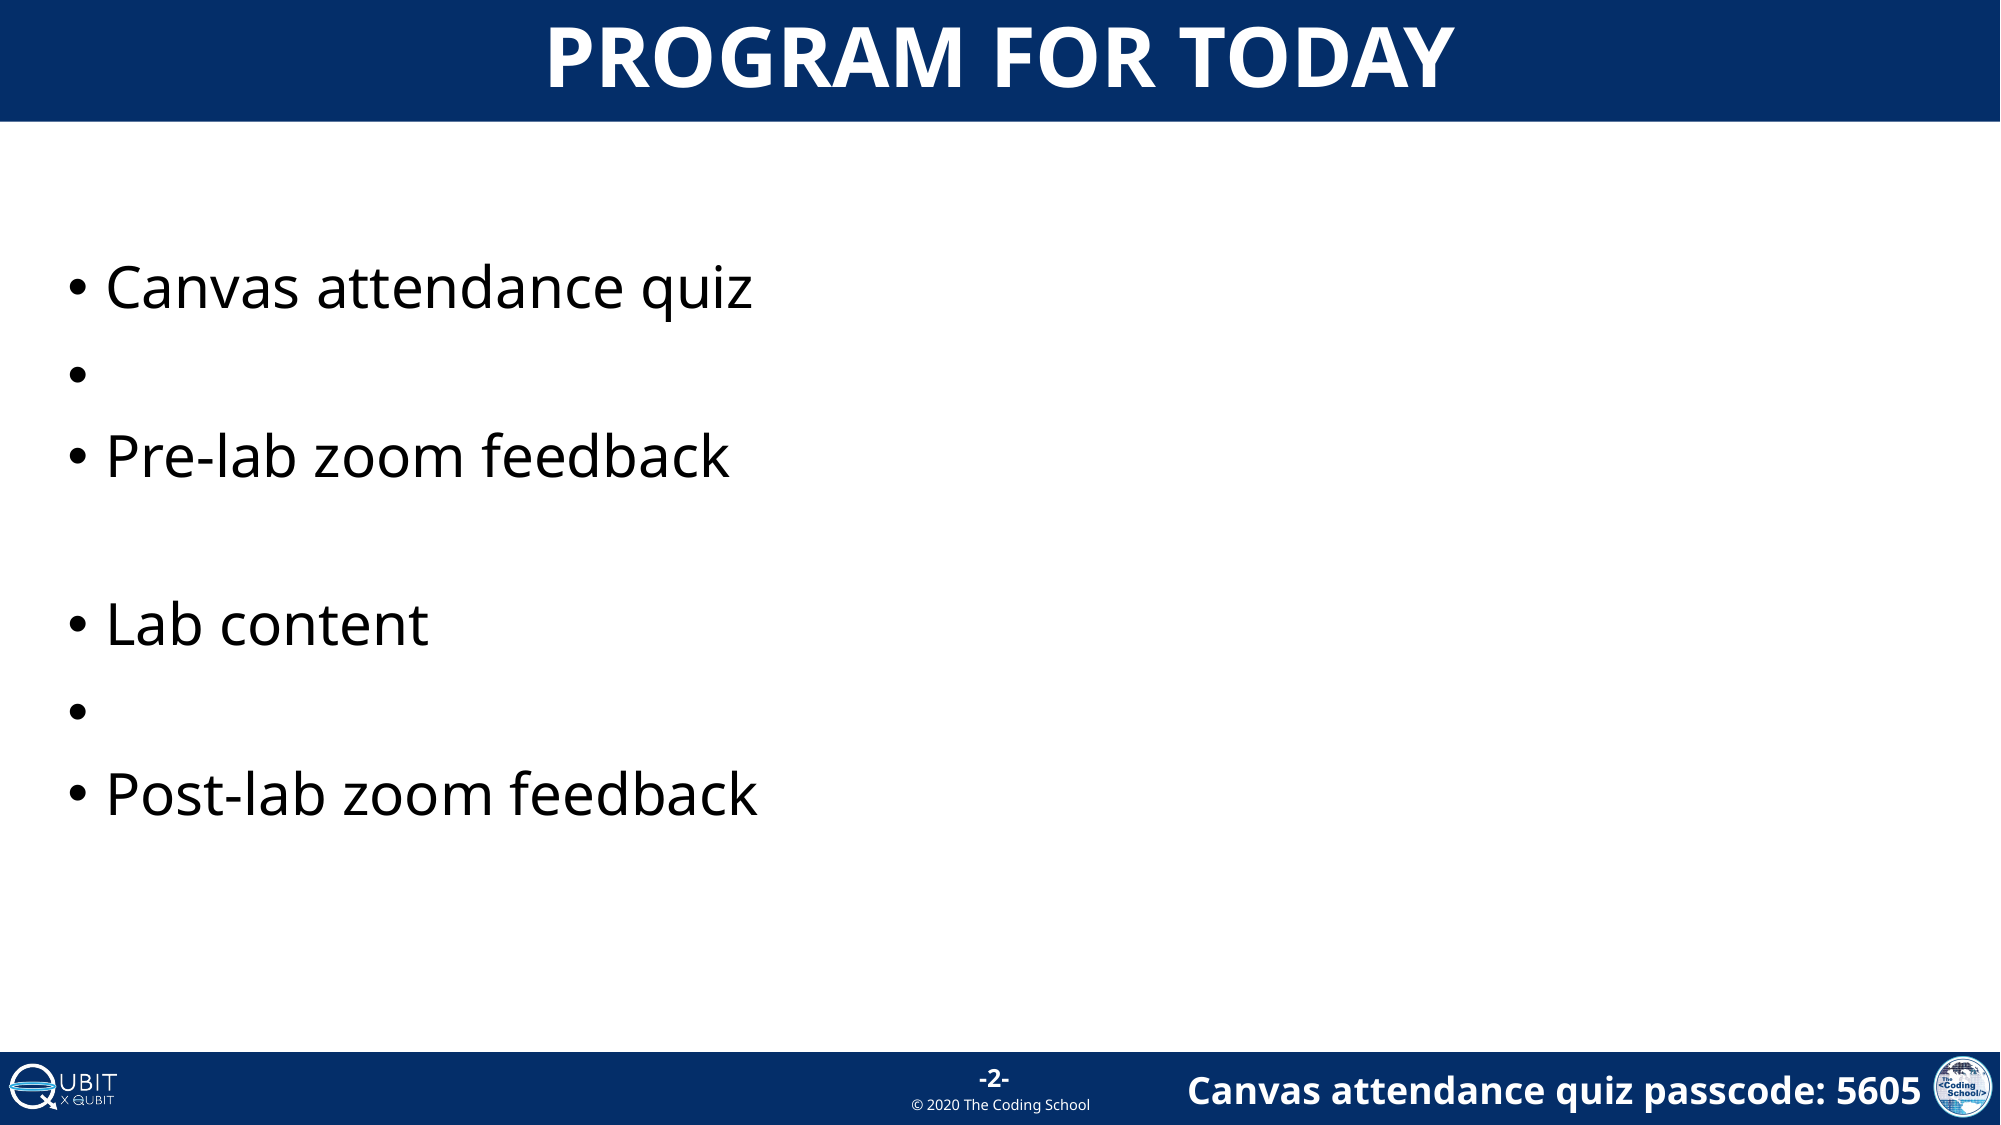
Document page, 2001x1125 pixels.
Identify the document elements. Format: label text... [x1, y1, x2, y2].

text_box -2- [945, 1050, 1044, 1110]
list Canvas attendance quiz Pre-lab zoom feedback Lab content Post-lab zoom feedback [52, 159, 1940, 1014]
title PROGRAM FOR TODAY [0, 0, 2000, 122]
